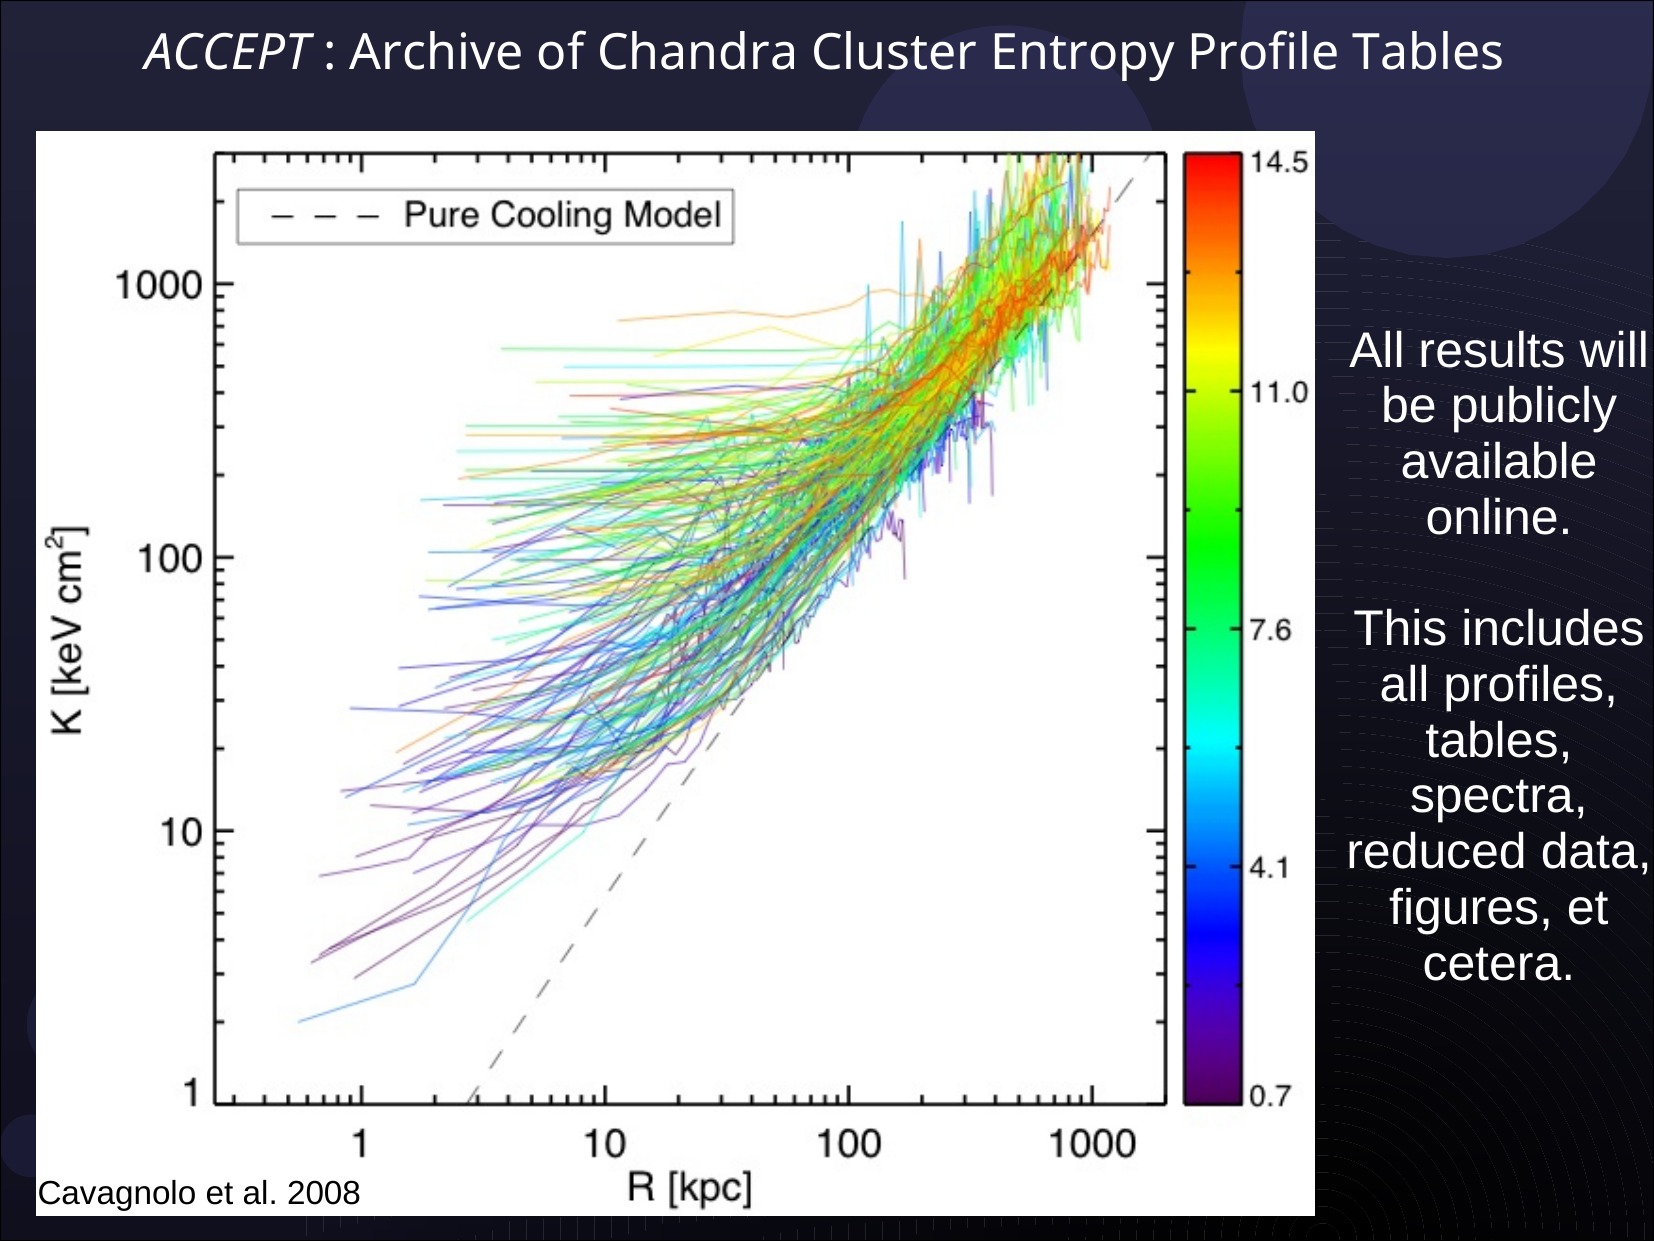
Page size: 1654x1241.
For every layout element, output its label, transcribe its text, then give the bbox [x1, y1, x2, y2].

text_box All results will be publicly available online. This includes all profiles, tables, spectra, reduced data, figures, et cetera. [1346, 321, 1654, 991]
text_box ACCEPT : Archive of Chandra Cluster Entropy Profile Tables [0, 15, 1651, 87]
picture [36, 131, 1315, 1216]
text_box Cavagnolo et al. 2008 [37, 1174, 362, 1212]
